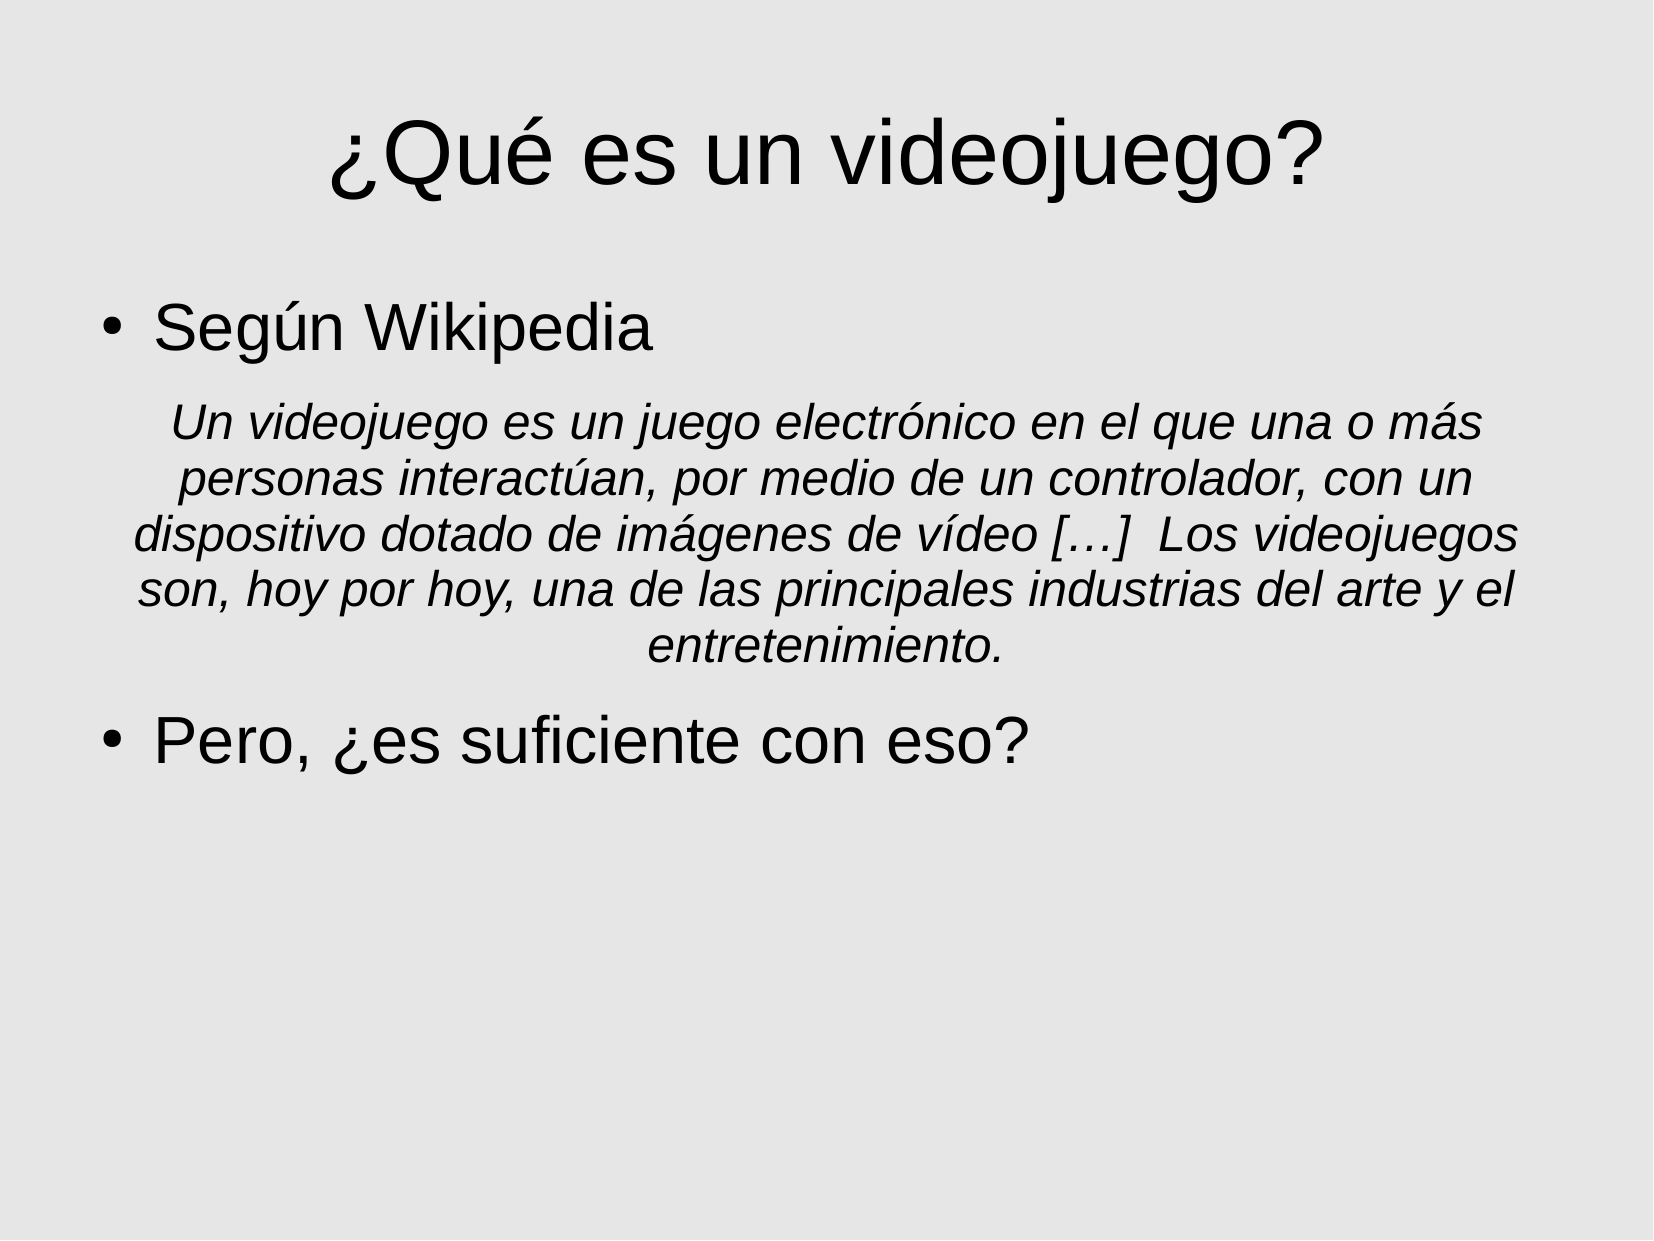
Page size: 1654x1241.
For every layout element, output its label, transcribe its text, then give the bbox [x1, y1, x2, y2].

title ¿Qué es un videojuego? [82, 49, 1571, 257]
list Según Wikipedia Un videojuego es un juego electrónico en el que una o más personas interactúan, por medio de un controlador, con un dispositivo dotado de imágenes de vídeo […] Los videojuegos son, hoy por hoy, una de las principales industrias del arte y el entretenimiento. Pero, ¿es suficiente con eso? [82, 290, 1571, 1010]
